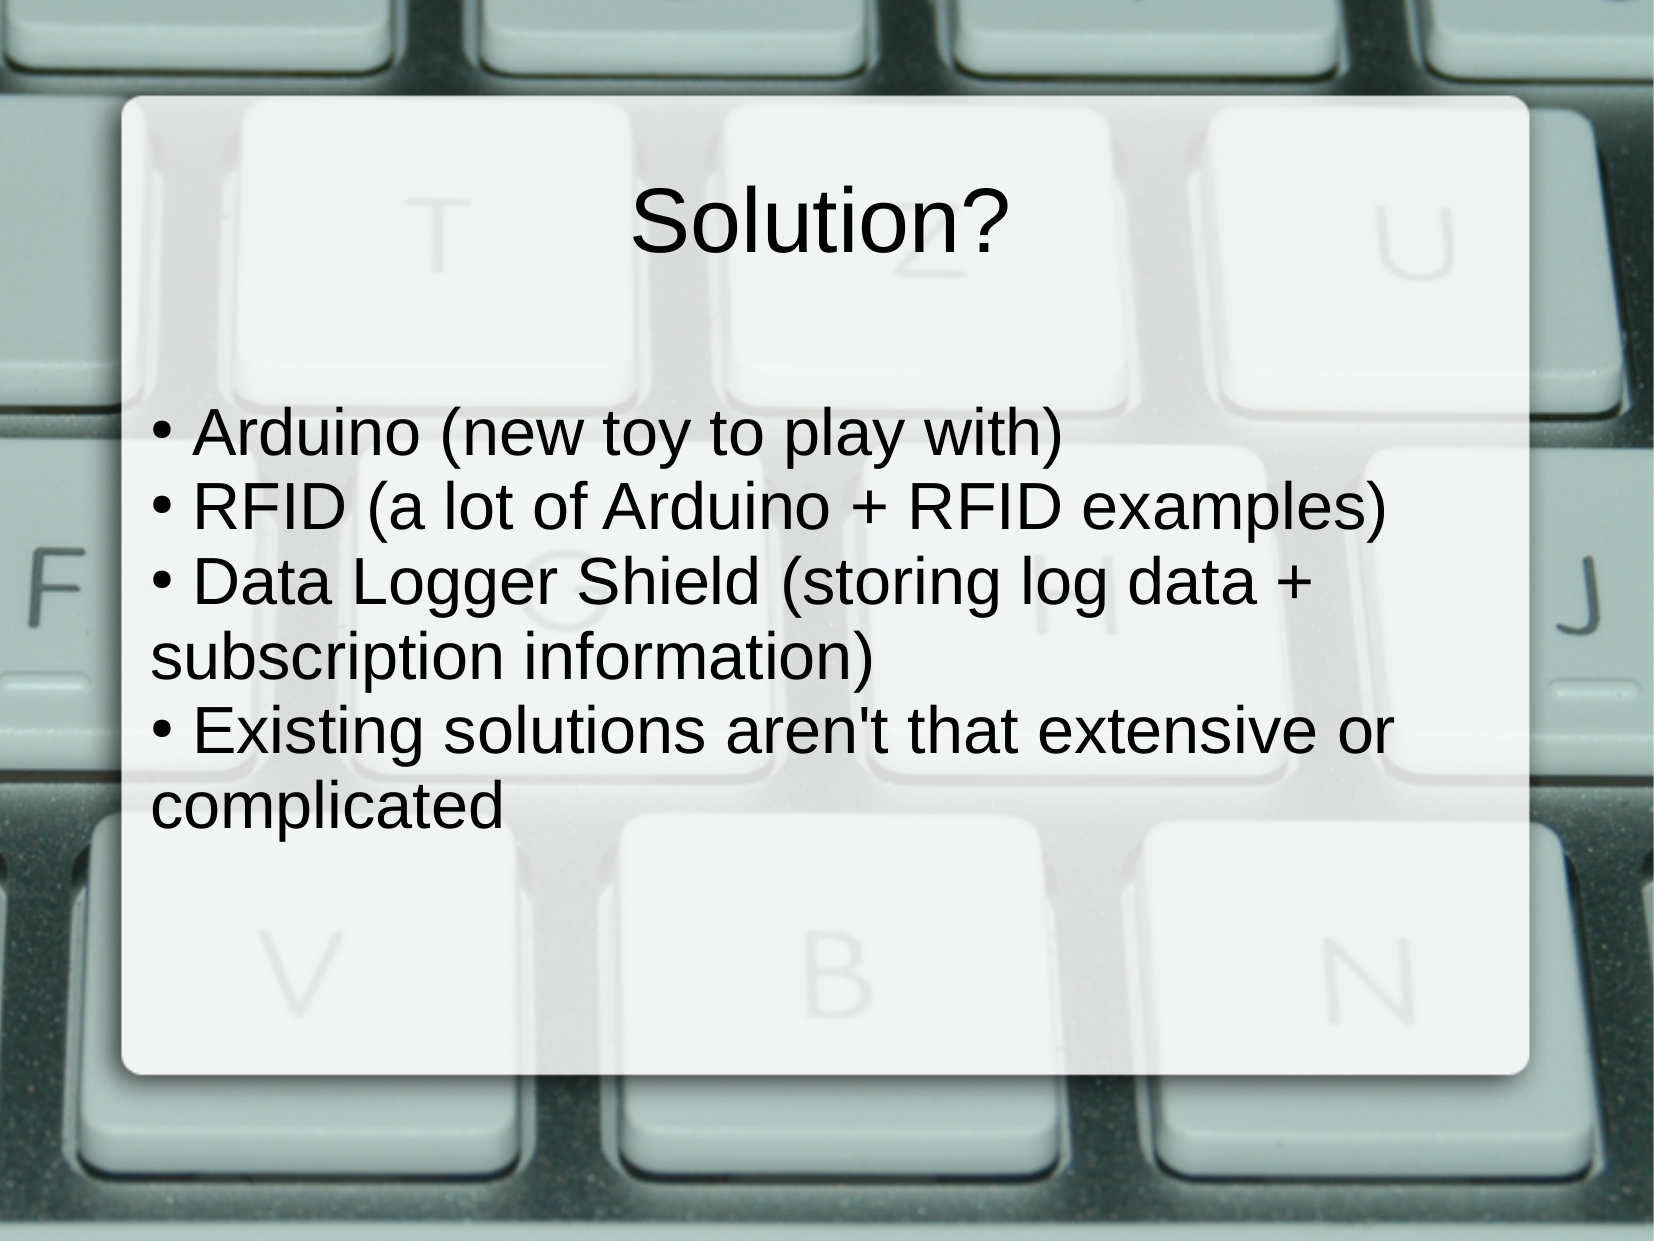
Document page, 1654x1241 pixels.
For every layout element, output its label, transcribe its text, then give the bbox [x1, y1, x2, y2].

subtitle Arduino (new toy to play with) RFID (a lot of Arduino + RFID examples) Data Logger Shield (storing log data + subscription information) Existing solutions aren't that extensive or complicated [150, 337, 1509, 901]
title Solution? [135, 125, 1506, 318]
picture [0, 0, 1654, 1241]
